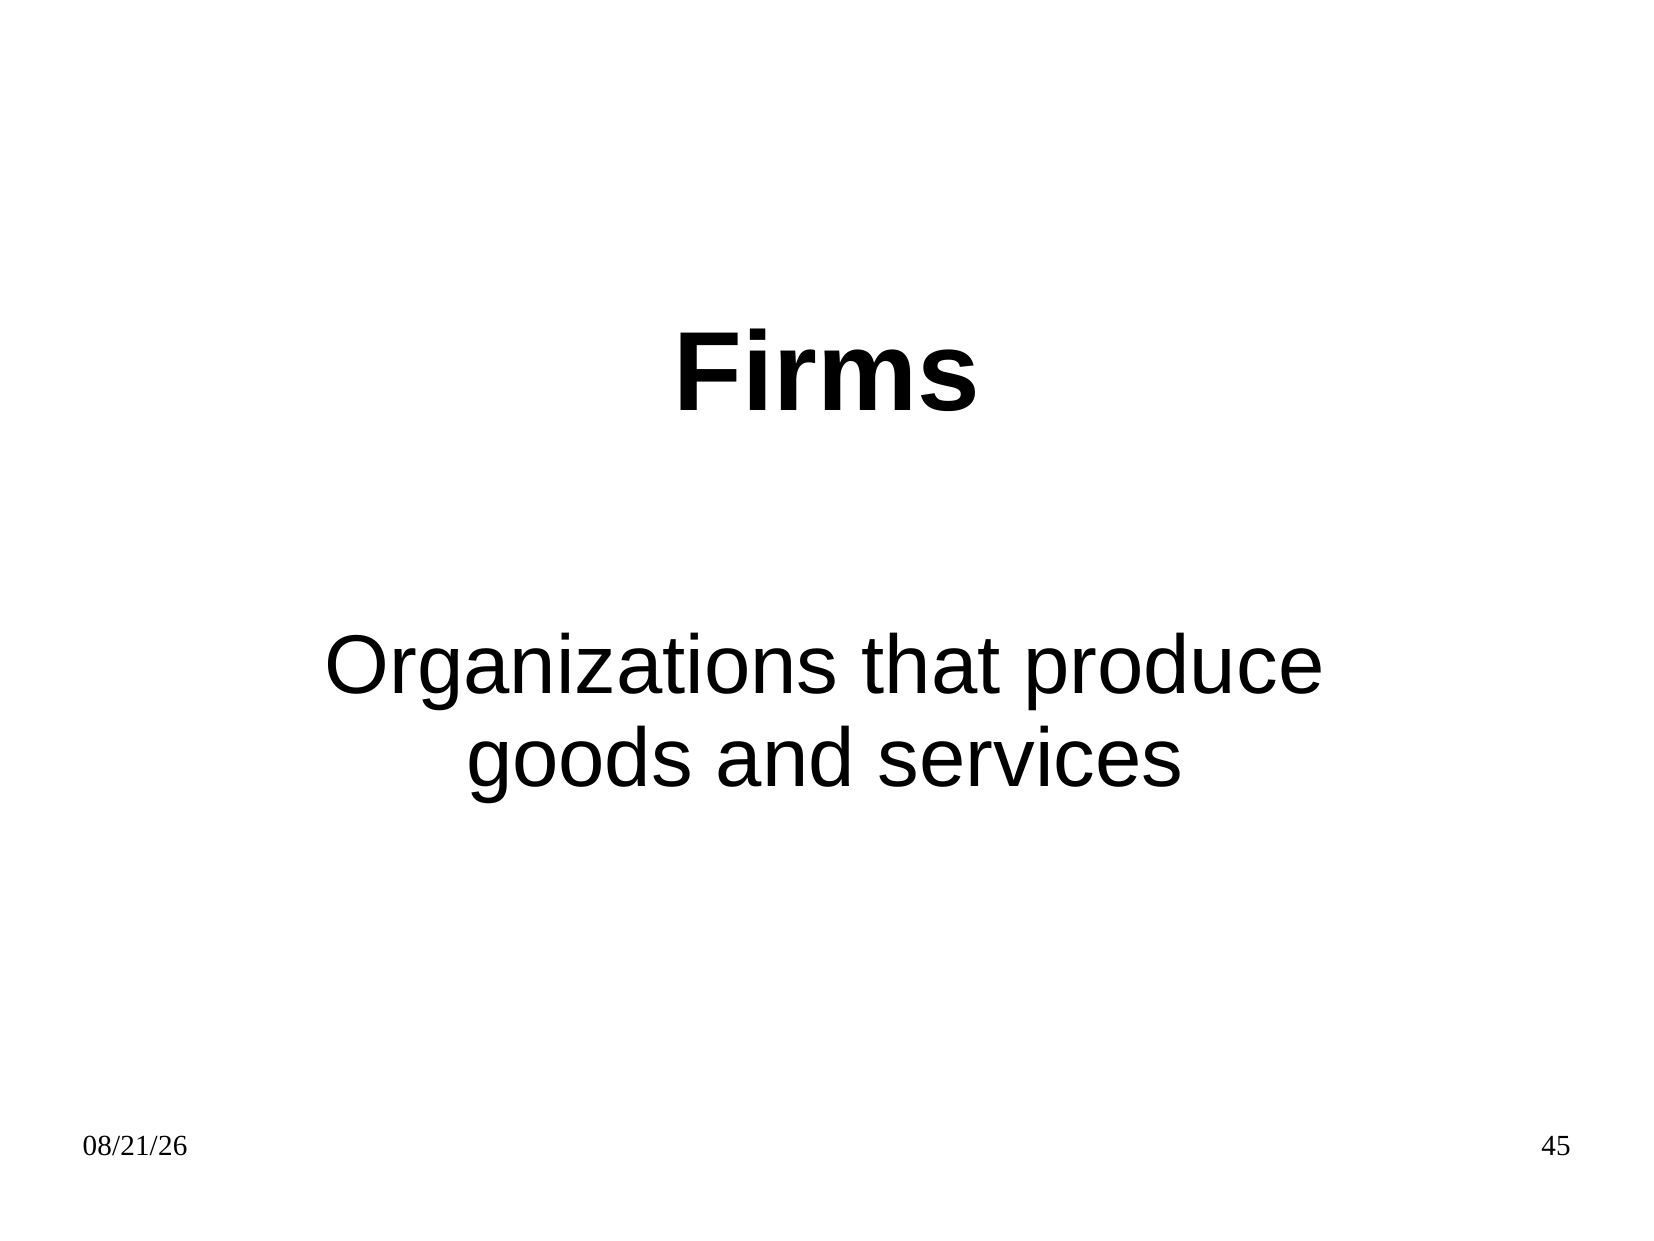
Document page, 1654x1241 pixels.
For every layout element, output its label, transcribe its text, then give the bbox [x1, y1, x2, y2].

title Firms [82, 267, 1571, 476]
subtitle Organizations that produce goods and services [80, 606, 1570, 816]
